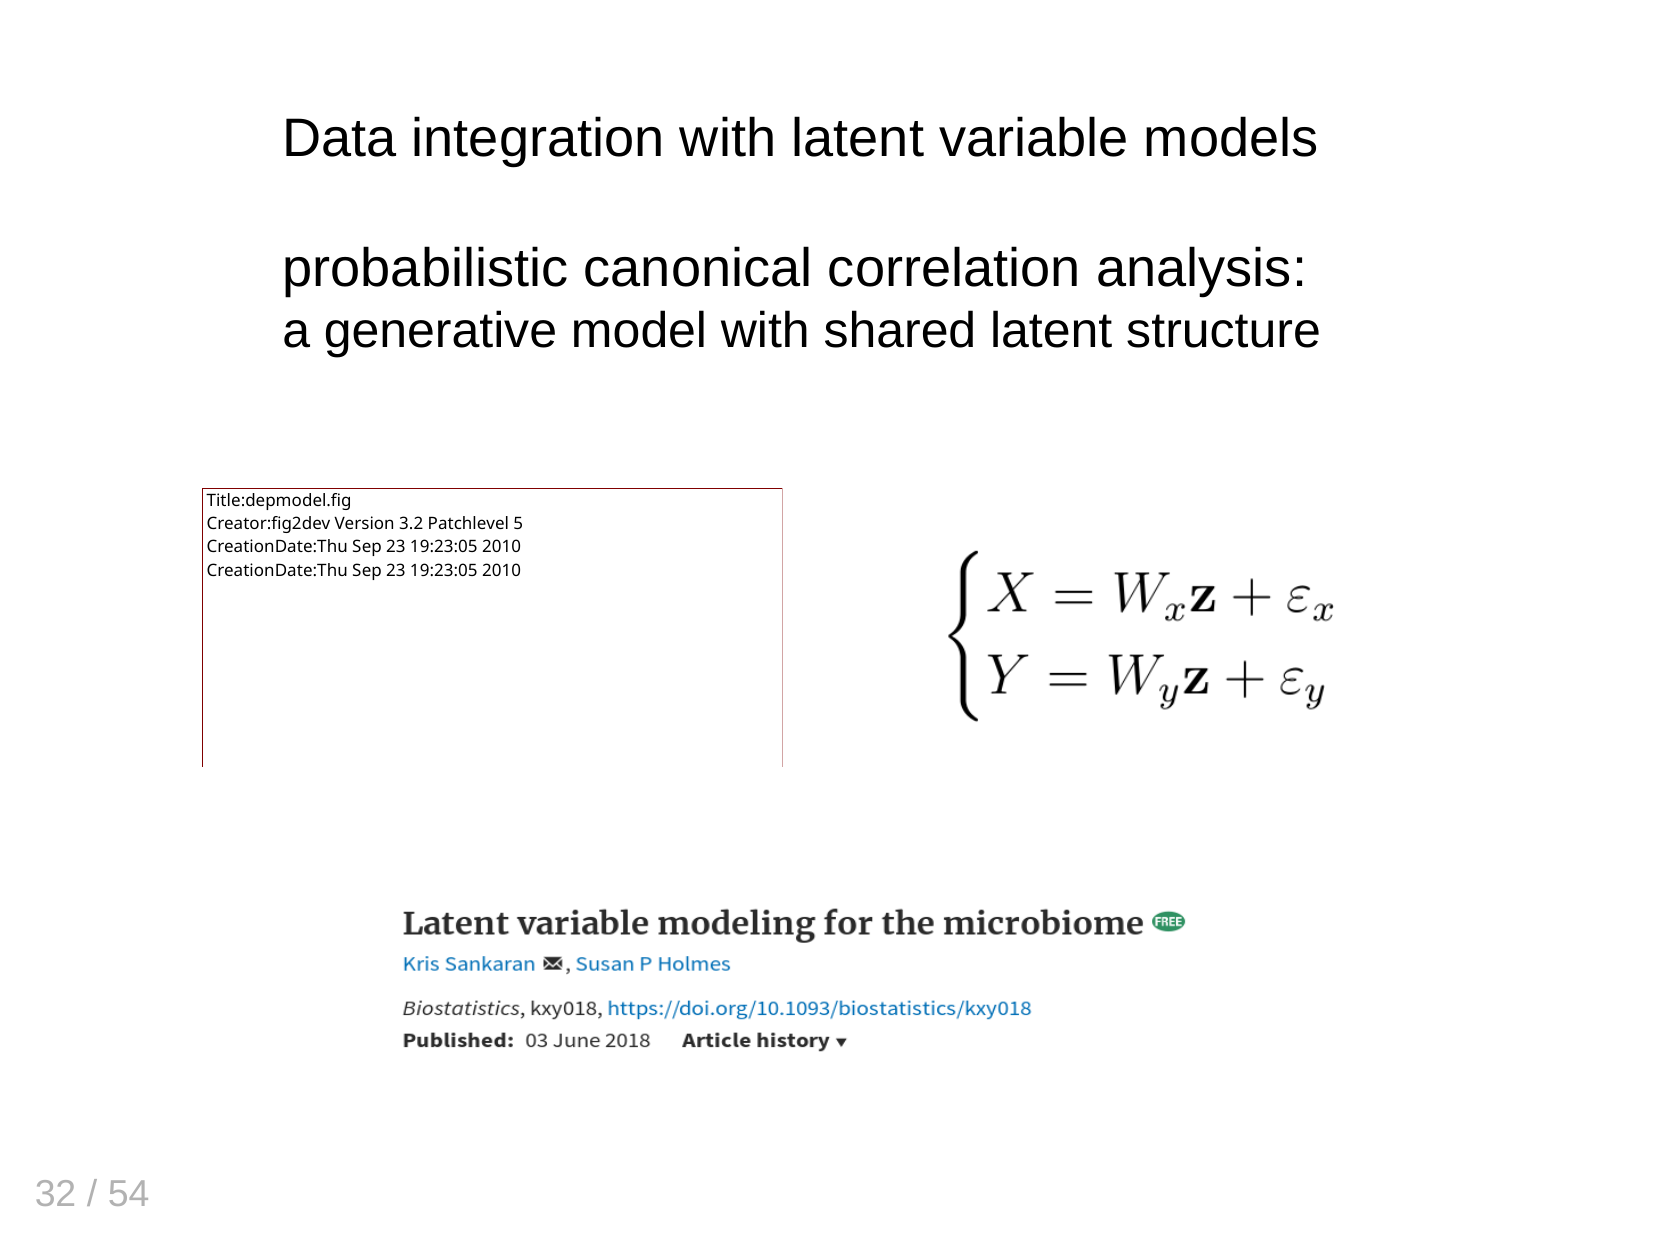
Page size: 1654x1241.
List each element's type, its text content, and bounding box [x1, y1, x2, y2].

text_box Data integration with latent variable models probabilistic canonical correlation analysis: a generative model with shared latent structure [268, 95, 1349, 365]
text_box <number> / 54 [20, 1165, 315, 1226]
picture [377, 889, 1260, 1076]
picture [905, 503, 1382, 746]
picture [201, 486, 783, 767]
